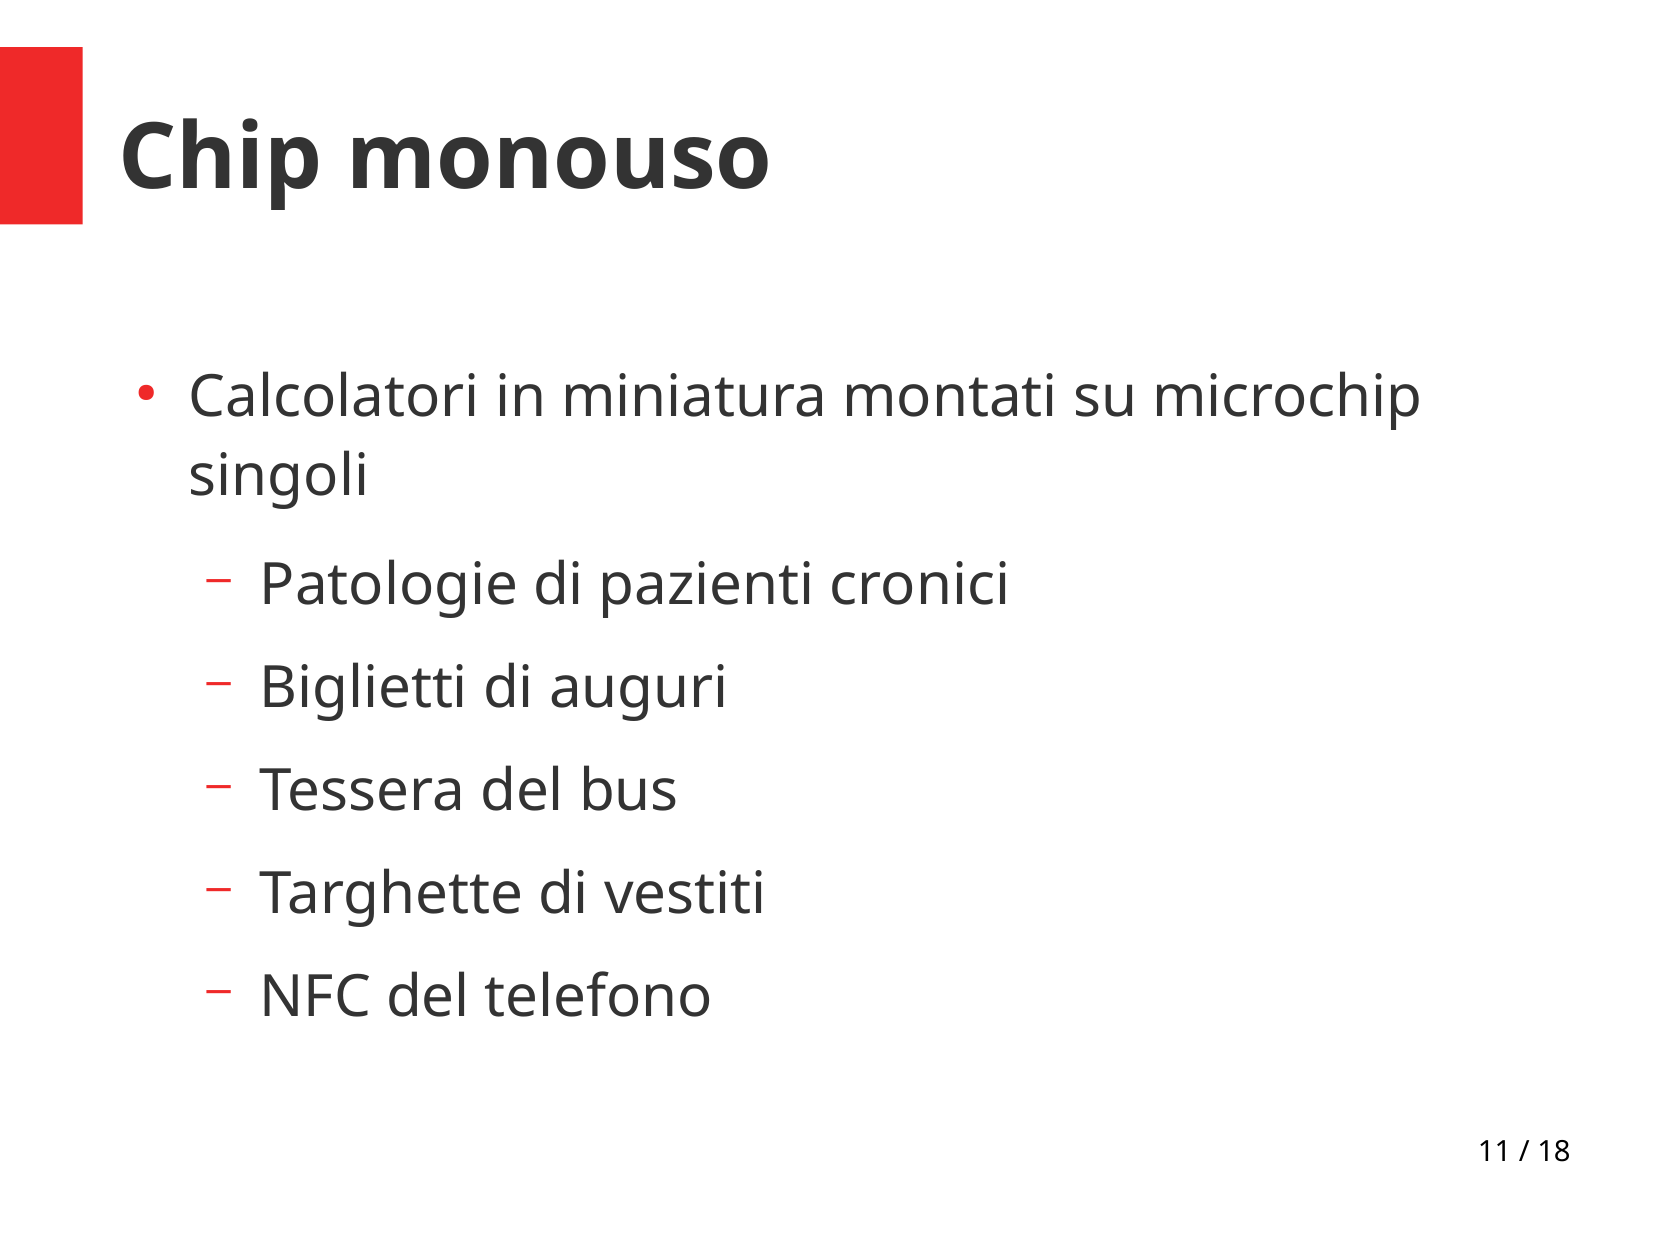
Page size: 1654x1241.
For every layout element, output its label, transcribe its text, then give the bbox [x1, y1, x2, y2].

title Chip monouso [118, 49, 1571, 257]
list Calcolatori in miniatura montati su microchip singoli Patologie di pazienti cronici Biglietti di auguri Tessera del bus Targhette di vestiti NFC del telefono [118, 354, 1536, 1074]
